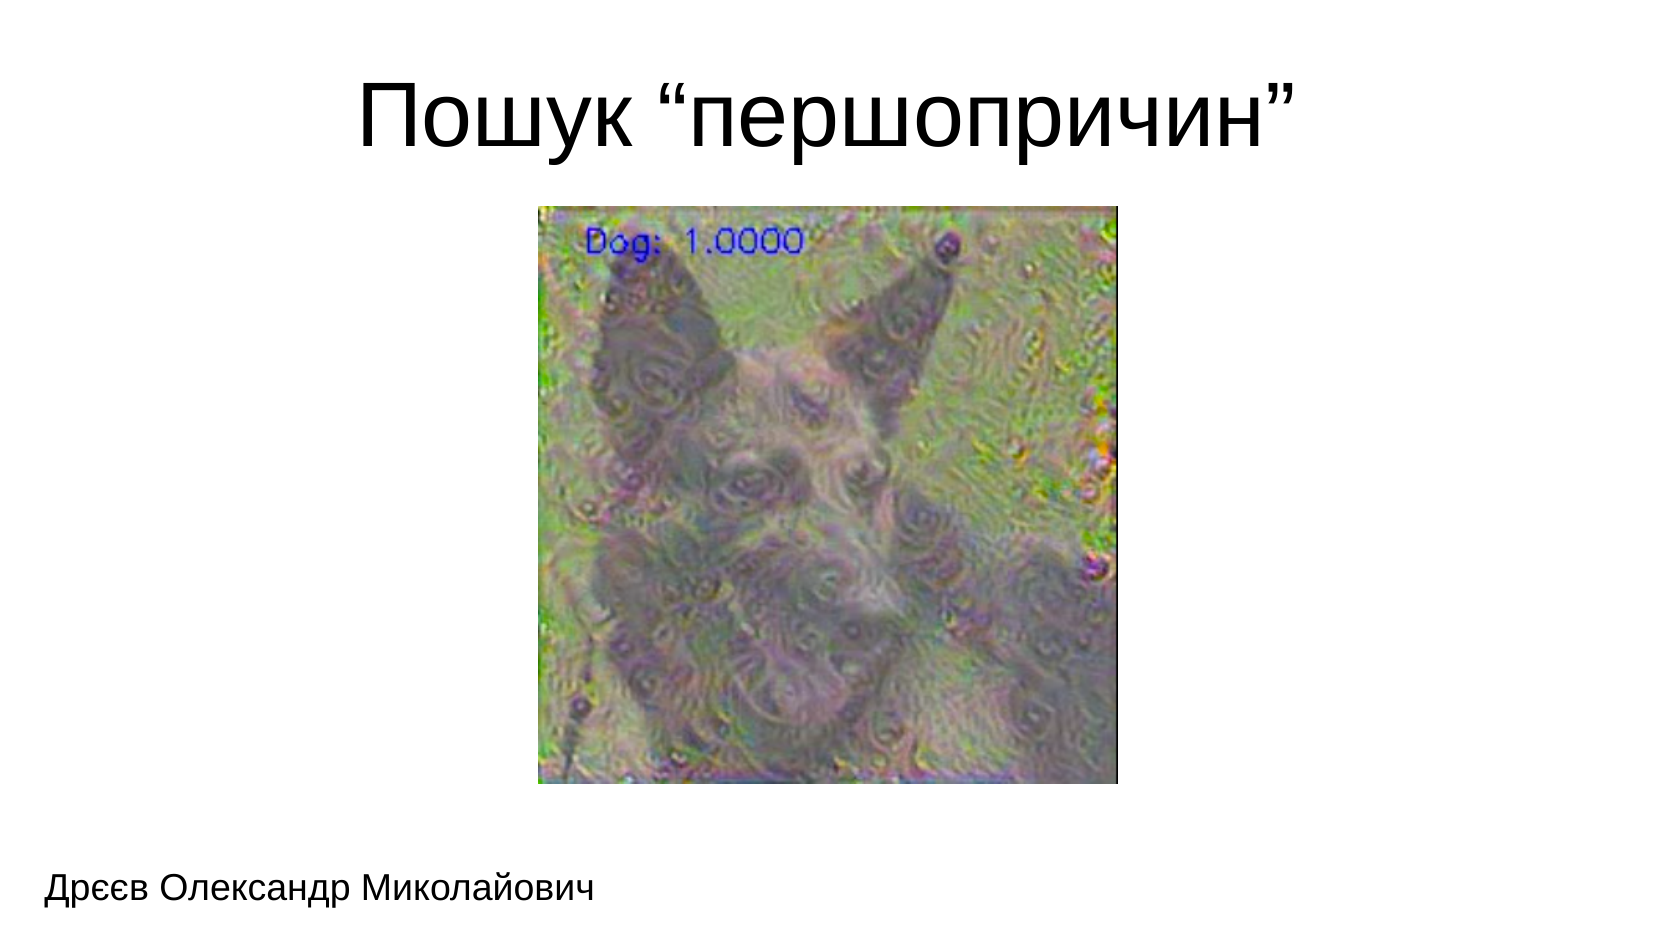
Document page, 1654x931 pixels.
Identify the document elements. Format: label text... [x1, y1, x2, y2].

text_box Дрєєв Олександр Миколайович [29, 858, 611, 916]
picture [538, 206, 1118, 784]
title Пошук “першопричин” [82, 37, 1571, 193]
